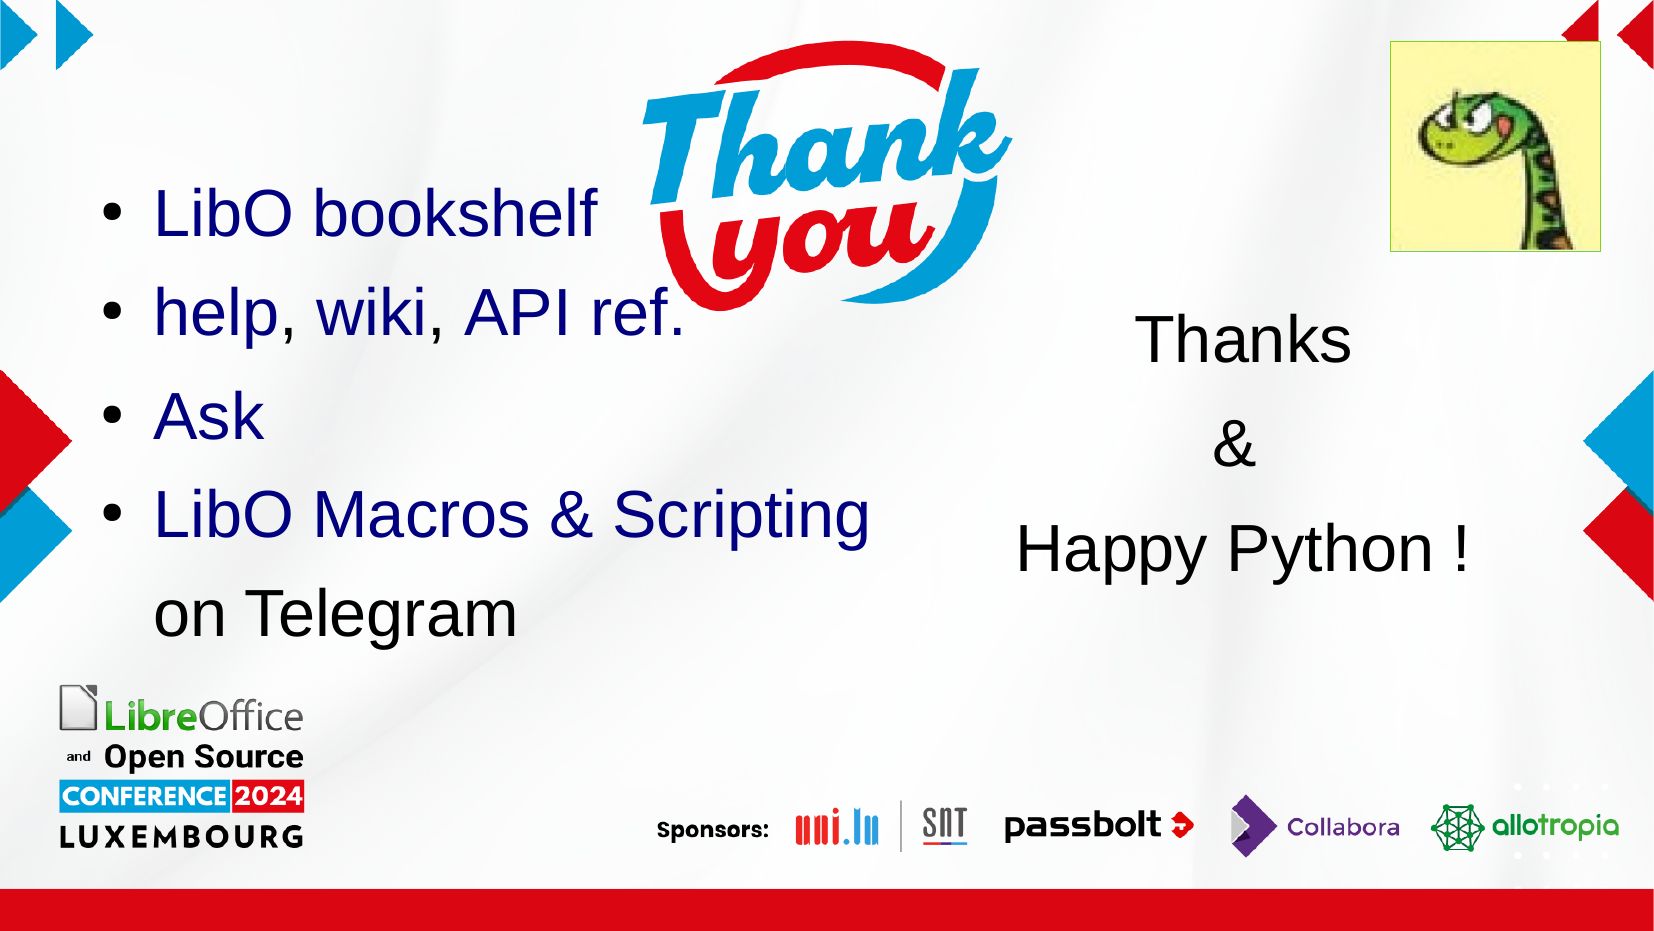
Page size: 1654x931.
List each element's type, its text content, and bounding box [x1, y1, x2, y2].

picture [0, 0, 1654, 931]
list Thanks & Happy Python ! [845, 93, 1572, 634]
list LibO bookshelf help, wiki, API ref. Ask LibO Macros & Scripting on Telegram [82, 176, 948, 716]
